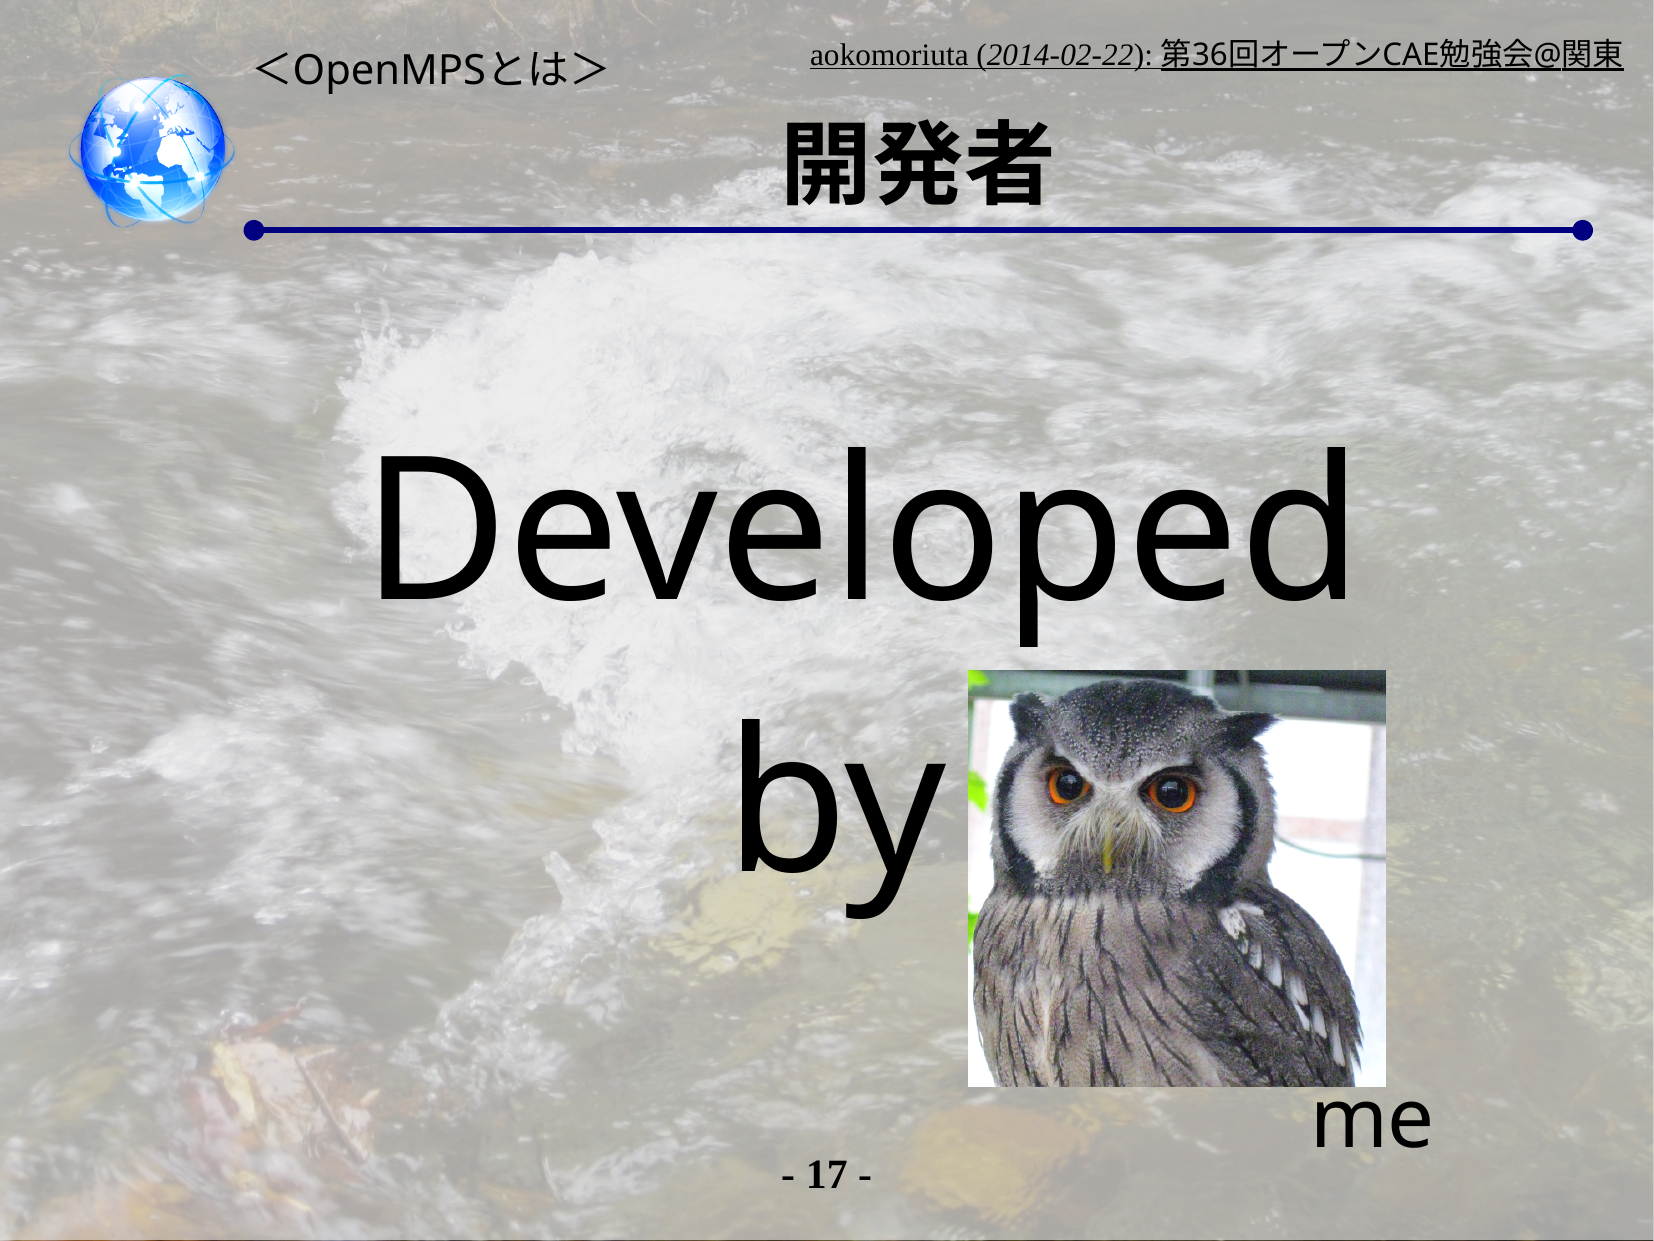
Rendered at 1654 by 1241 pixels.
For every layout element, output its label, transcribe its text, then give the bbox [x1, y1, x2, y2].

picture [65, 64, 237, 236]
title 開発者 [265, 88, 1571, 227]
text_box ＜OpenMPSとは＞ [236, 28, 1004, 119]
text_box me [1240, 1051, 1505, 1205]
text_box Developed by [259, 377, 1465, 993]
picture [968, 670, 1386, 1087]
